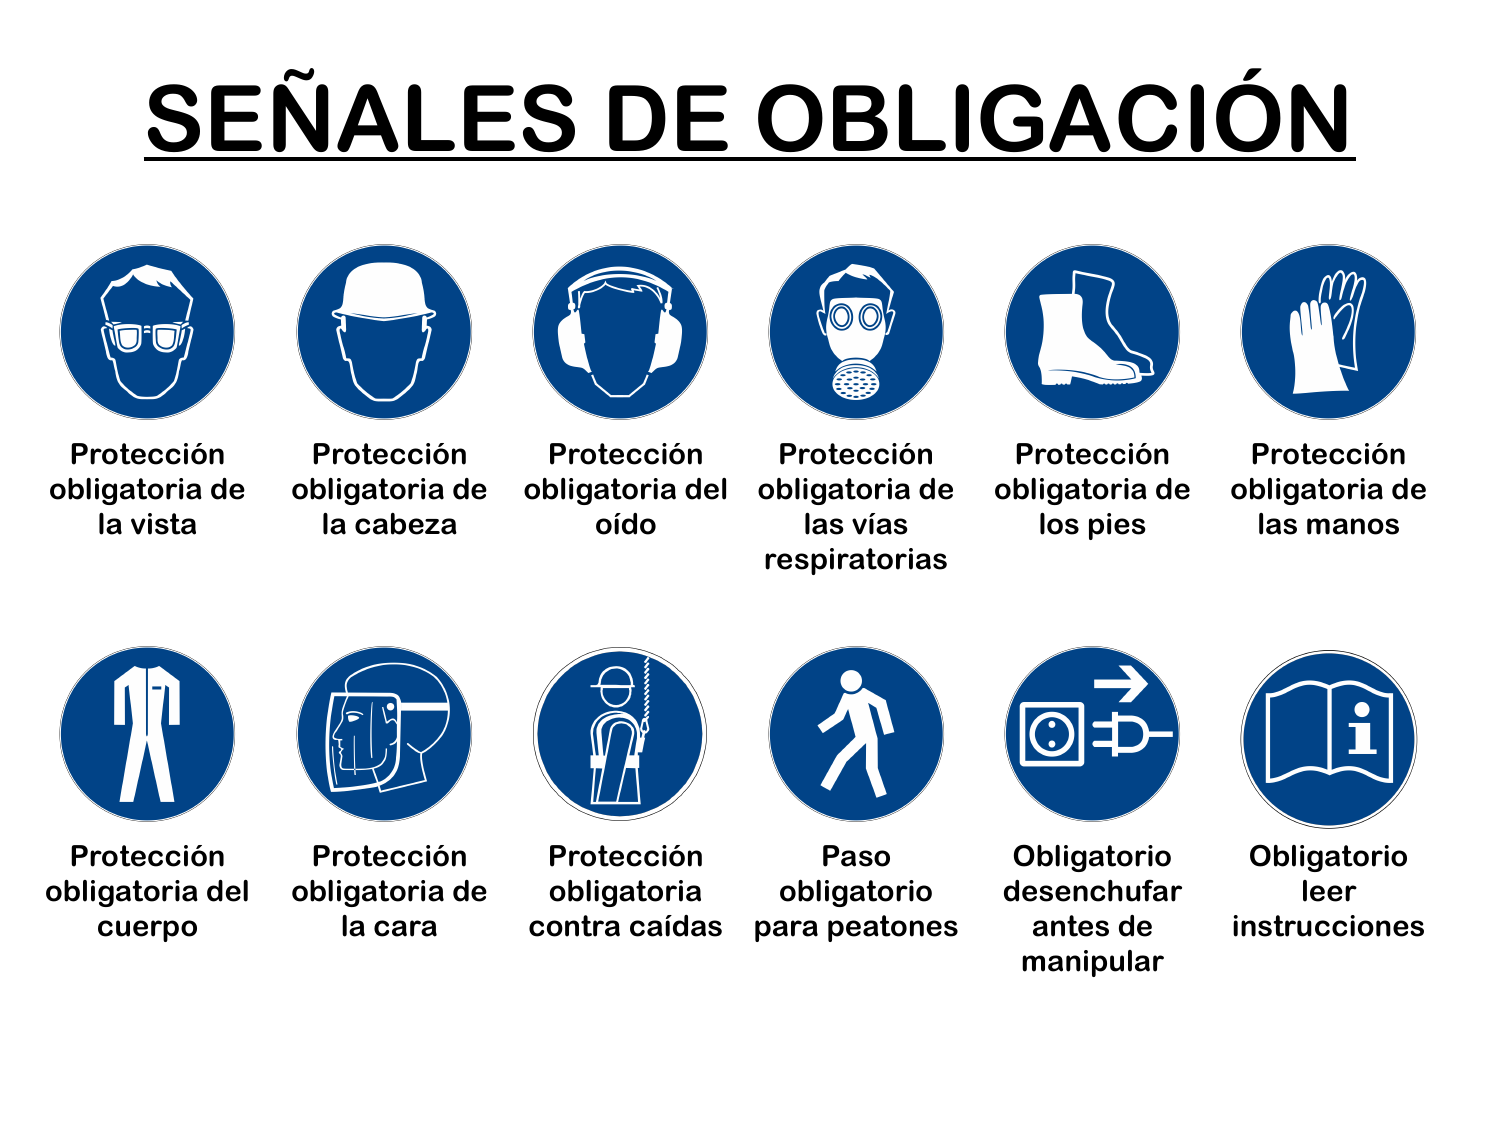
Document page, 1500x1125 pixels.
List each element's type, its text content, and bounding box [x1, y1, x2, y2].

picture [1003, 243, 1181, 421]
text_box Obligatorio leer instrucciones [1216, 834, 1442, 945]
title SEÑALES DE OBLIGACIÓN [75, 45, 1426, 185]
picture [1239, 243, 1417, 421]
picture [767, 243, 945, 421]
text_box Protección obligatoria del oído [513, 432, 739, 544]
text_box Paso obligatorio para peatones [743, 834, 969, 945]
text_box Protección obligatoria de las vías respiratorias [743, 432, 969, 579]
picture [767, 645, 945, 823]
picture [58, 645, 236, 823]
text_box Protección obligatoria de la vista [35, 432, 260, 544]
picture [58, 243, 236, 421]
text_box Protección obligatoria de la cabeza [277, 432, 503, 544]
picture [1240, 650, 1418, 829]
picture [295, 645, 473, 823]
text_box Protección obligatoria de la cara [277, 834, 503, 945]
picture [531, 645, 709, 823]
picture [1003, 645, 1181, 823]
text_box Protección obligatoria de las manos [1216, 432, 1442, 544]
text_box Protección obligatoria del cuerpo [35, 834, 260, 945]
text_box Protección obligatoria contra caídas [513, 834, 739, 945]
picture [531, 243, 709, 421]
picture [295, 243, 473, 421]
text_box Obligatorio desenchufar antes de manipular [980, 834, 1205, 980]
text_box Protección obligatoria de los pies [980, 432, 1205, 544]
